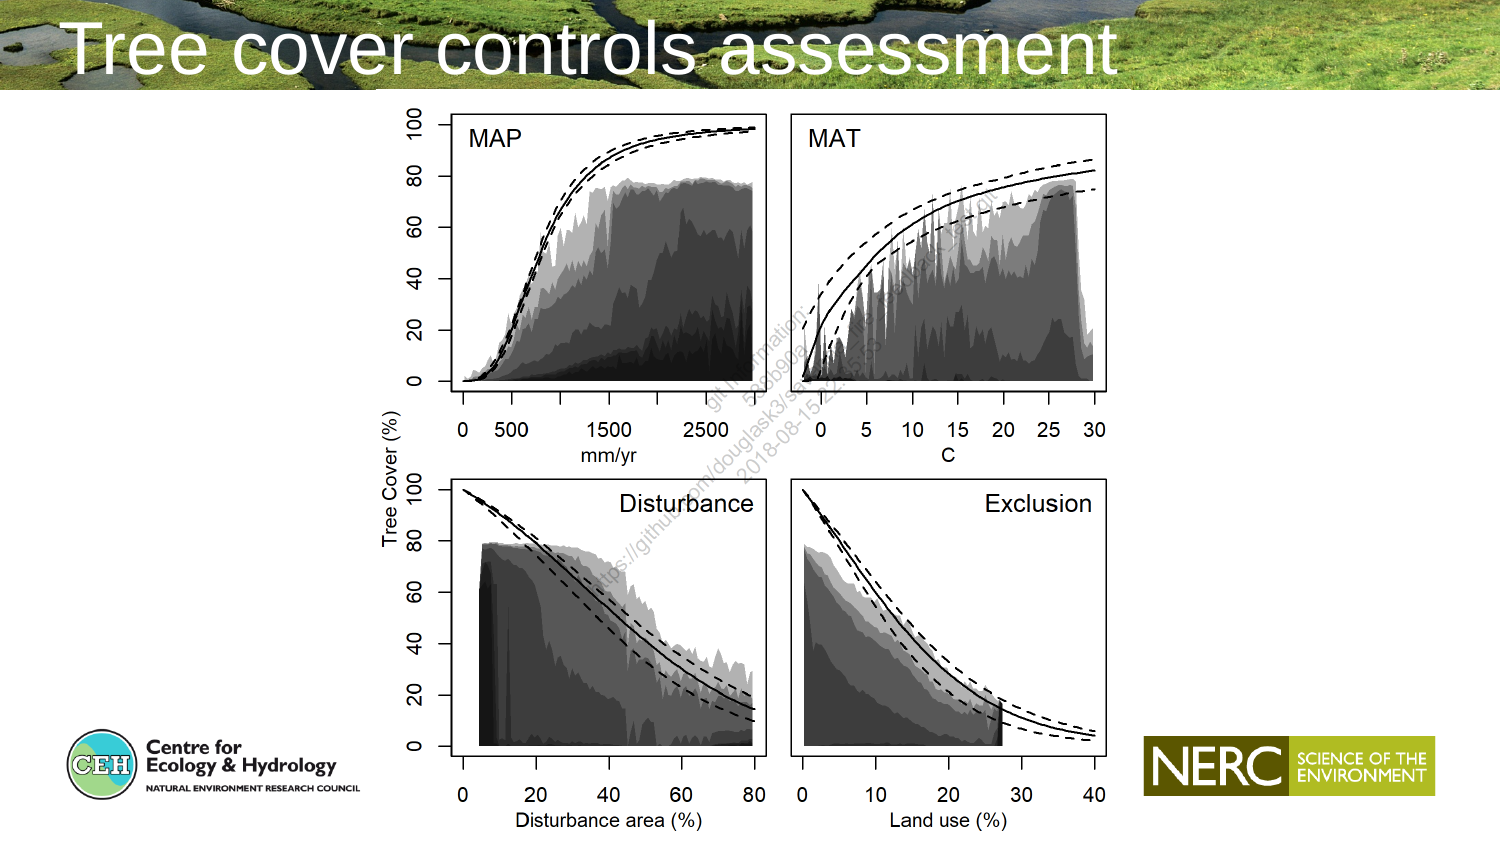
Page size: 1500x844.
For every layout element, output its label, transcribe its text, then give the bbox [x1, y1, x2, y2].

list Tree cover controls assessment [0, 0, 1500, 90]
picture [64, 728, 361, 800]
picture [1140, 733, 1437, 798]
picture [376, 89, 1131, 844]
